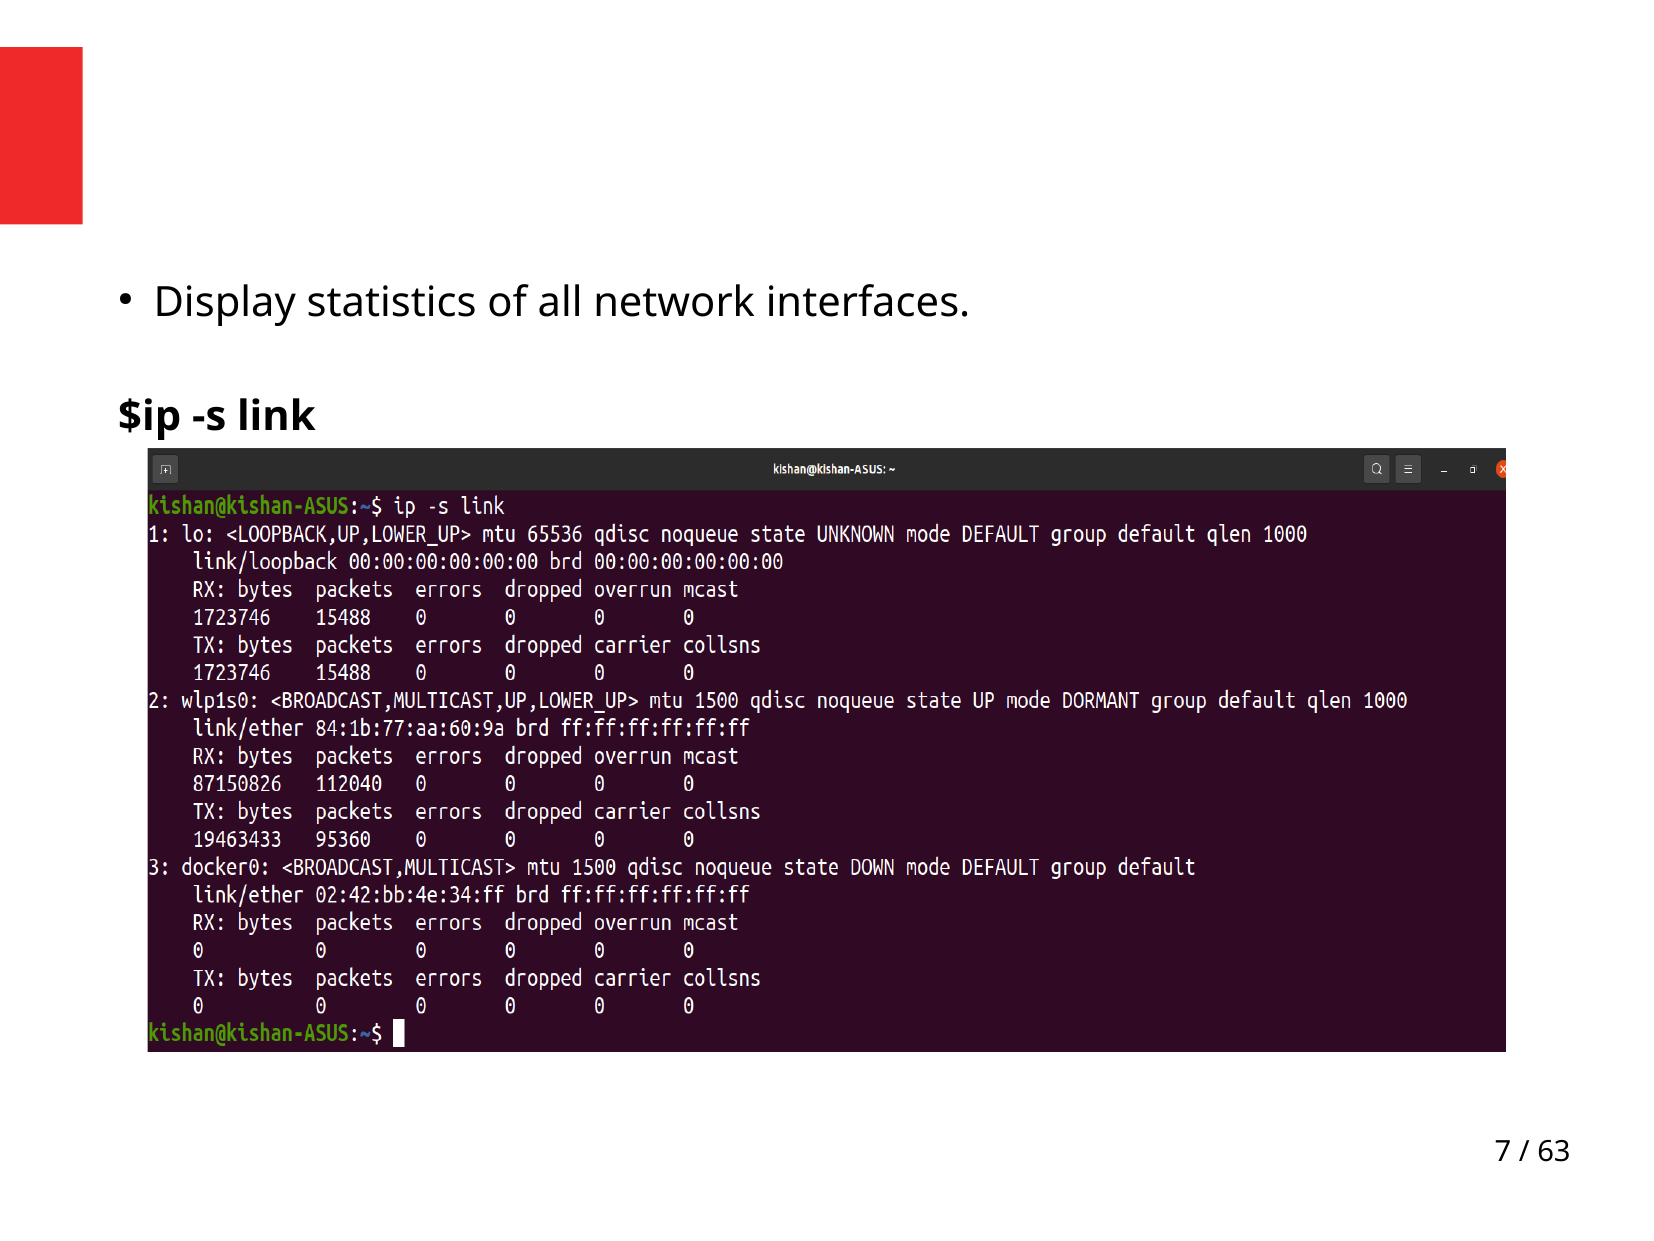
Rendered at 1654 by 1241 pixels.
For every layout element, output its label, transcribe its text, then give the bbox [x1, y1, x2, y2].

picture [147, 448, 1506, 1052]
subtitle Display statistics of all network interfaces. $ip -s link [118, 271, 1536, 1074]
